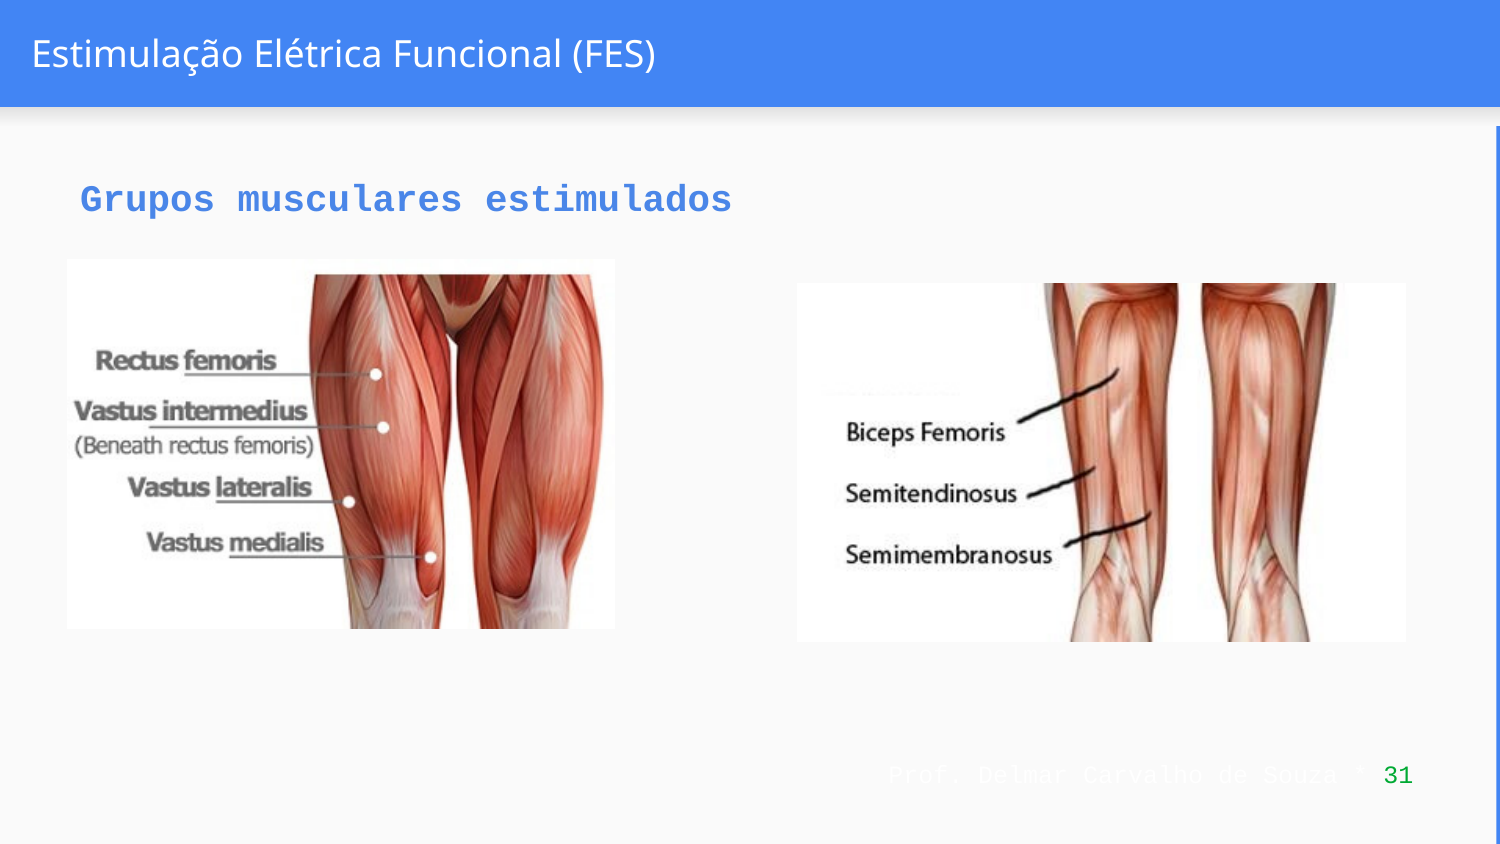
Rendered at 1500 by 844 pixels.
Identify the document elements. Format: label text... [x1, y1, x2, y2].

text_box Grupos musculares estimulados [40, 152, 1447, 780]
picture [67, 259, 615, 629]
picture [797, 283, 1406, 642]
title Estimulação Elétrica Funcional (FES) [16, 2, 1464, 102]
